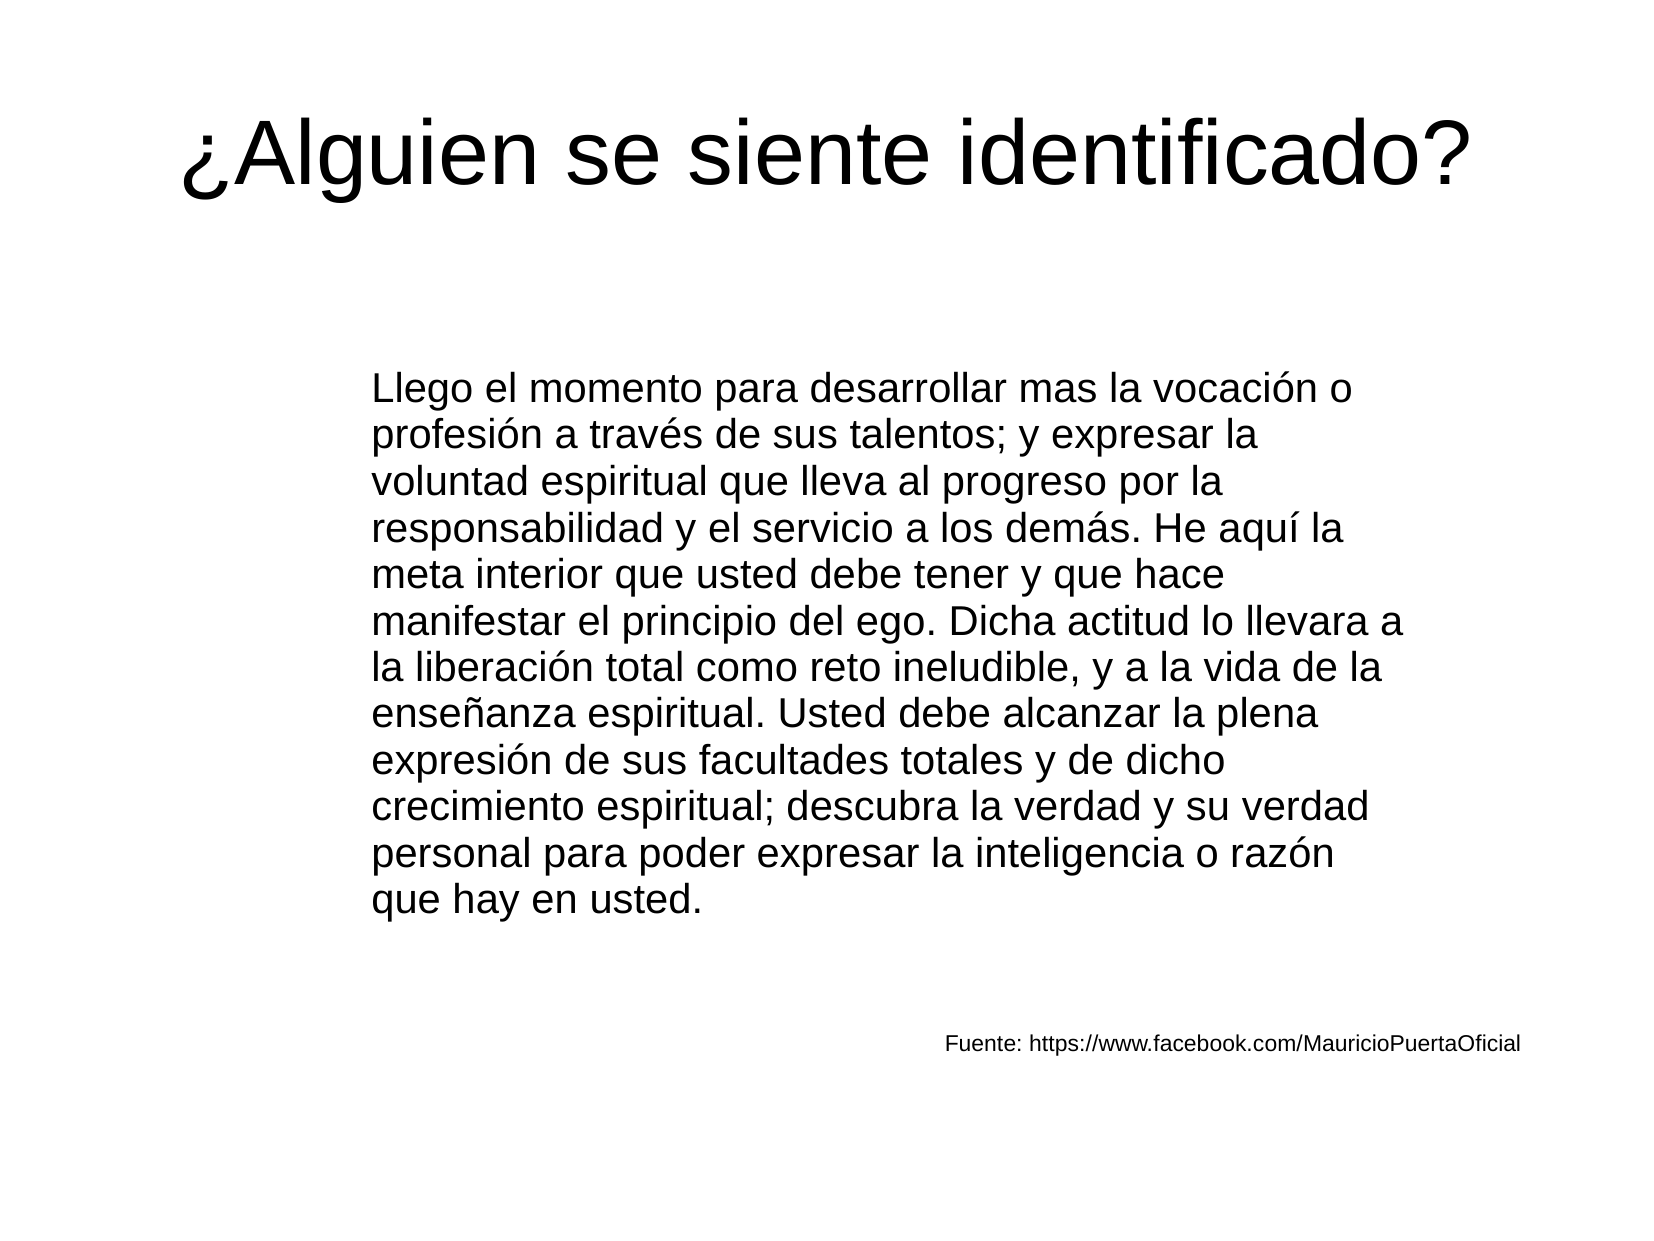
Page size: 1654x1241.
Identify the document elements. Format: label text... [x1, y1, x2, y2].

title ¿Alguien se siente identificado? [82, 49, 1571, 257]
text_box Llego el momento para desarrollar mas la vocación o profesión a través de sus talentos; y expresar la voluntad espiritual que lleva al progreso por la responsabilidad y el servicio a los demás. He aquí la meta interior que usted debe tener y que hace manifestar el principio del ego. Dicha actitud lo llevara a la liberación total como reto ineludible, y a la vida de la enseñanza espiritual. Usted debe alcanzar la plena expresión de sus facultades totales y de dicho crecimiento espiritual; descubra la verdad y su verdad personal para poder expresar la inteligencia o razón que hay en usted. [356, 357, 1426, 931]
text_box Fuente: https://www.facebook.com/MauricioPuertaOficial [930, 1023, 1546, 1081]
